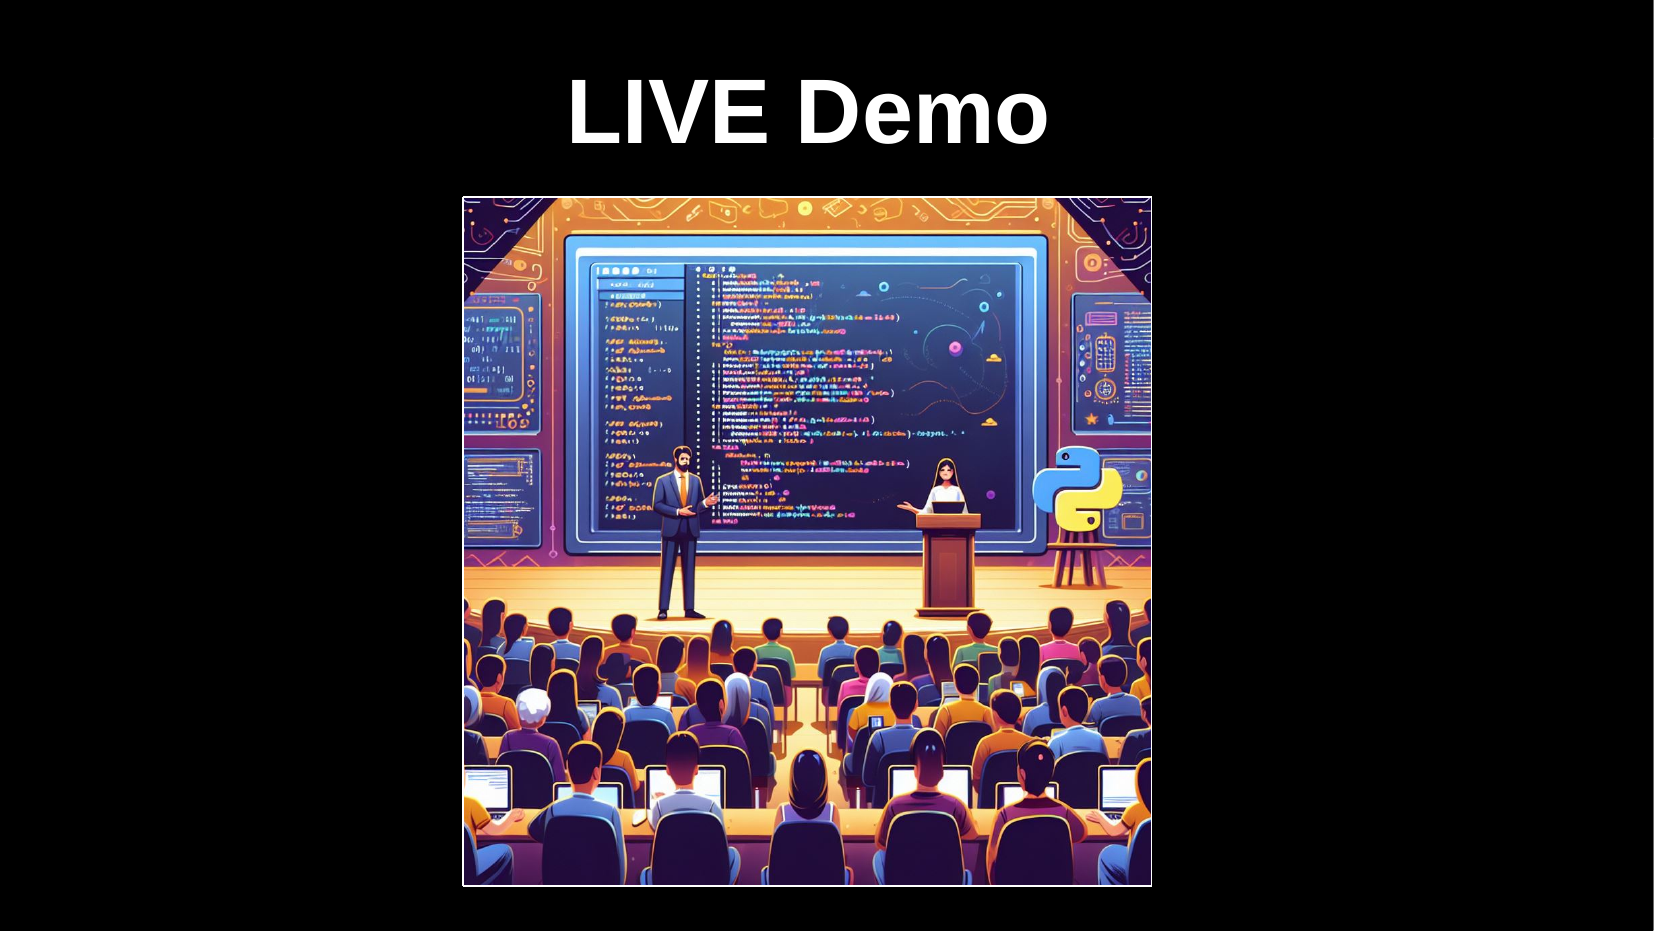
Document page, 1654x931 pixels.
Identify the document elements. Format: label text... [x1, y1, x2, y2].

picture [464, 198, 1151, 885]
text_box [0, 0, 1654, 931]
title LIVE Demo [566, 59, 1075, 166]
